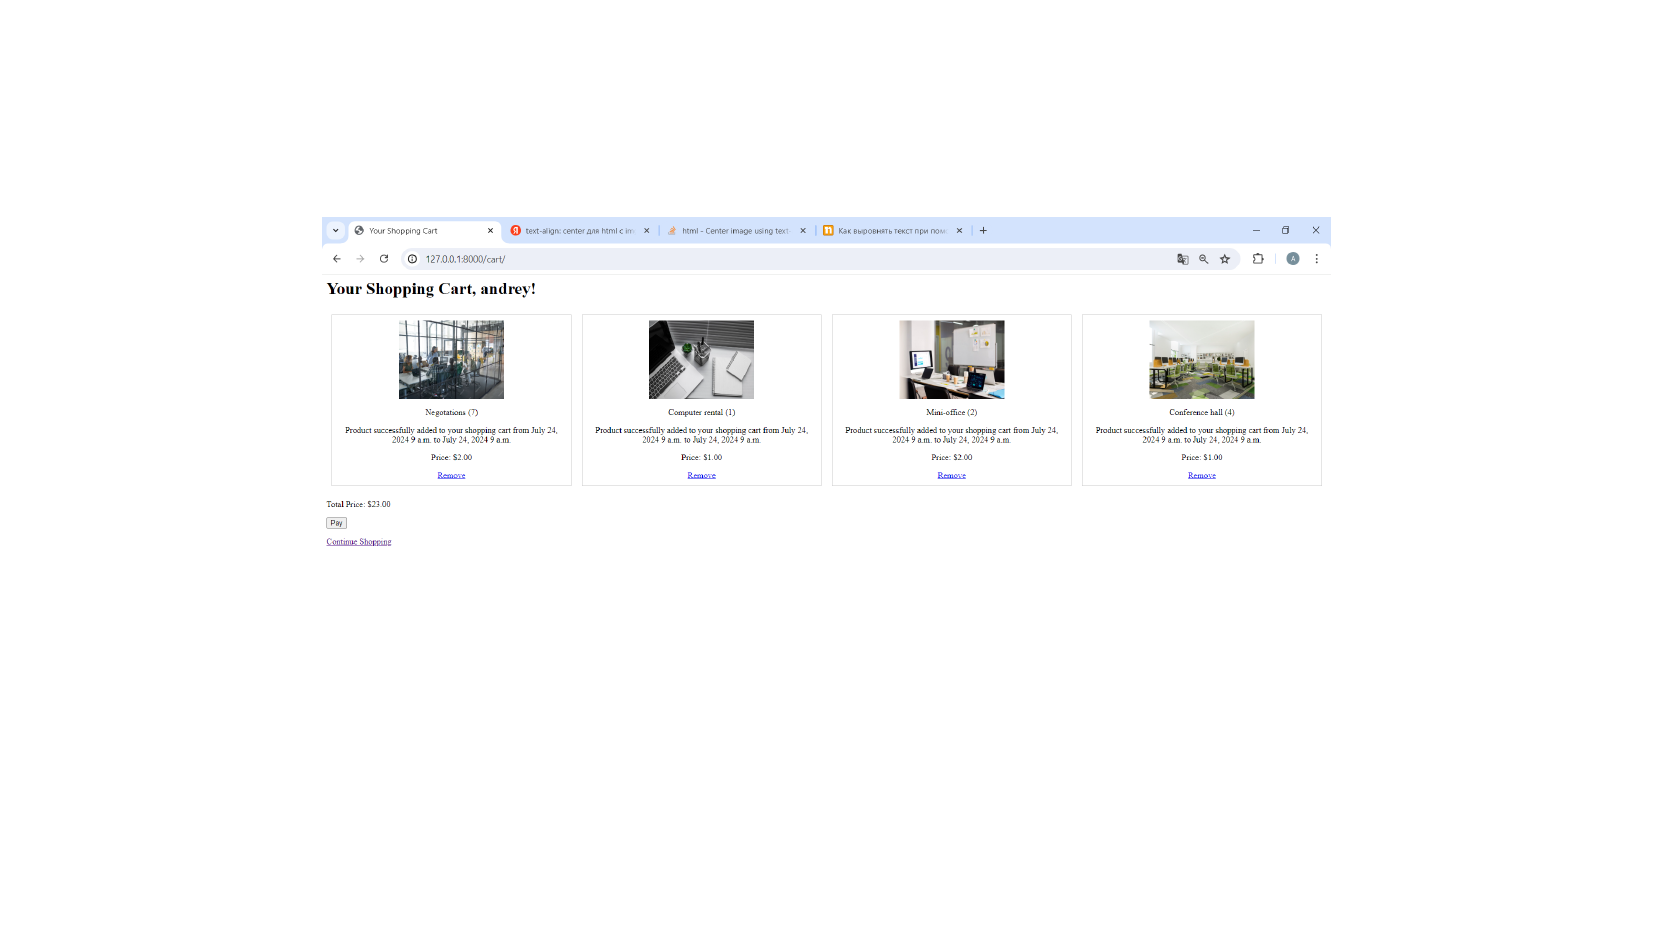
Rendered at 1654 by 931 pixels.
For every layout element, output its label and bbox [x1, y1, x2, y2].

picture [322, 217, 1331, 758]
